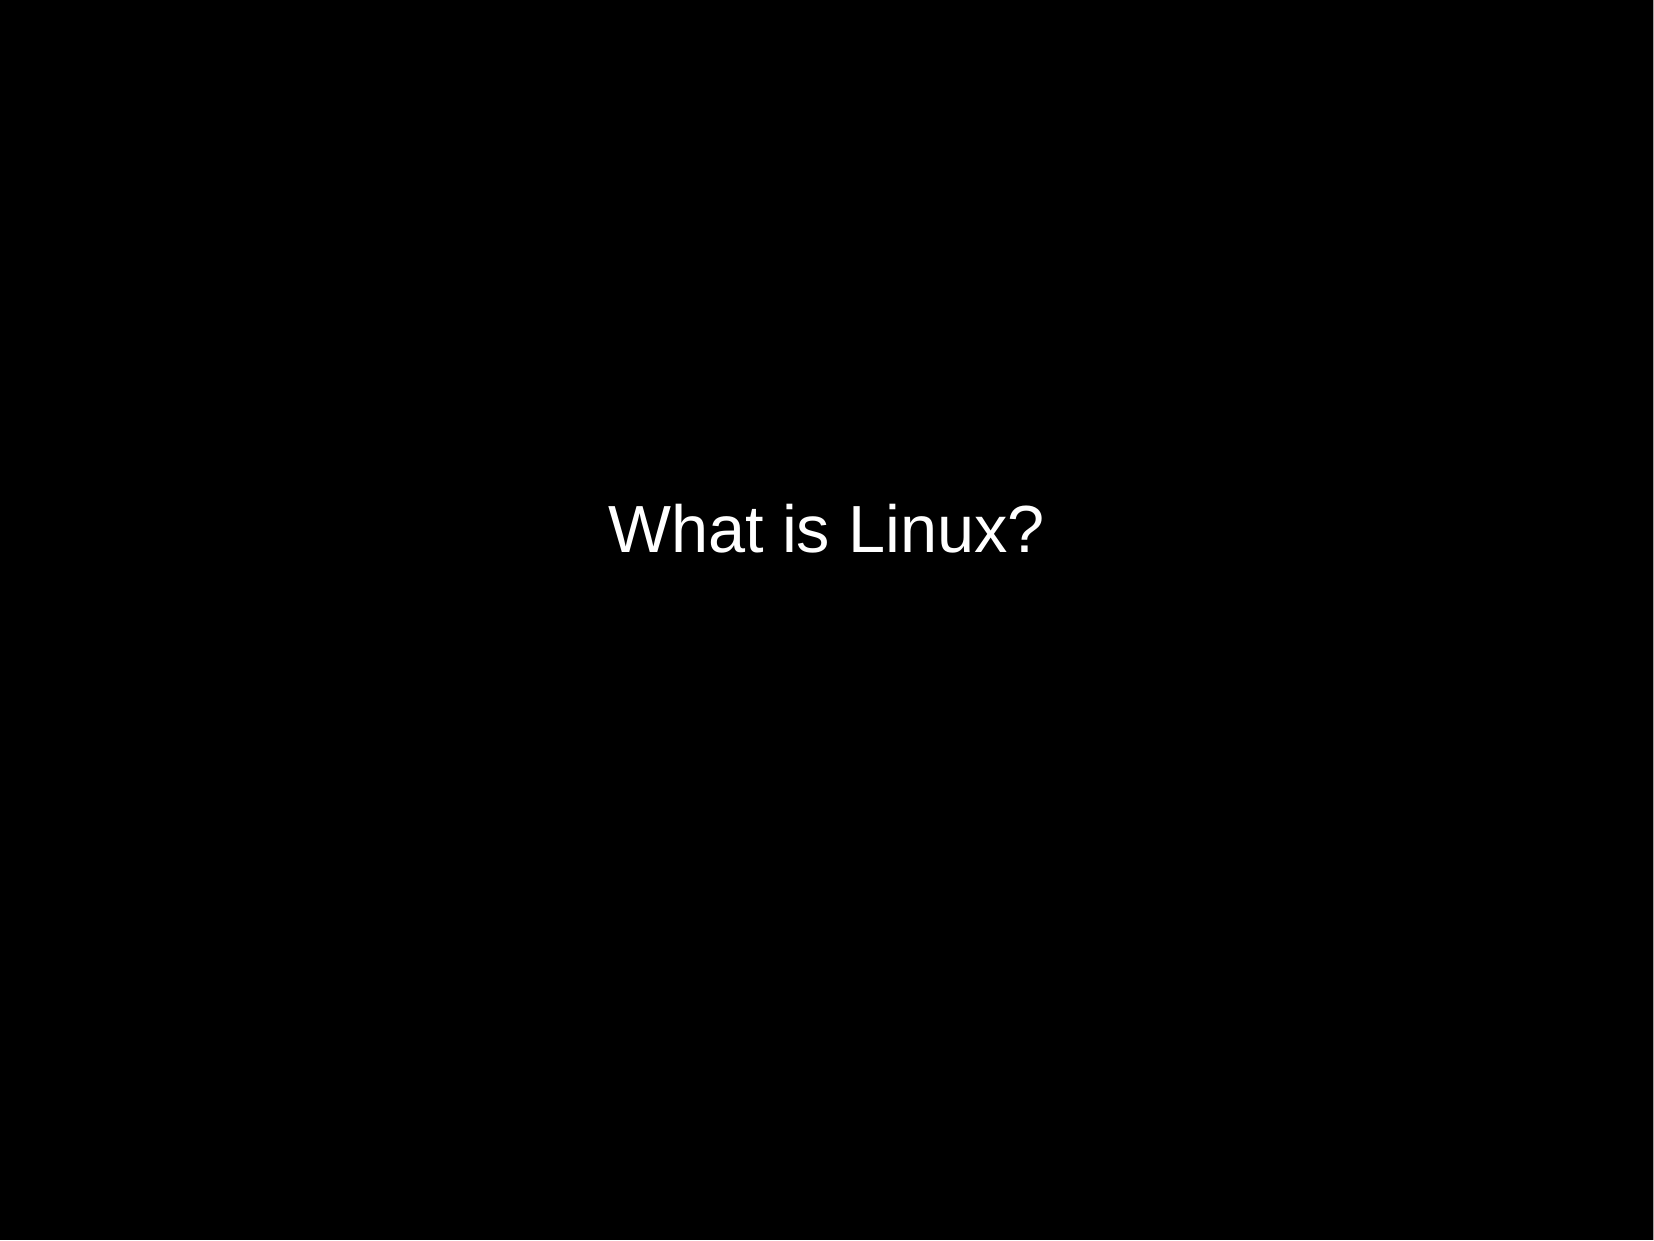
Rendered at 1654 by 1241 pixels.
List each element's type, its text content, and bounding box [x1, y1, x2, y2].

subtitle What is Linux? [82, 49, 1571, 1010]
